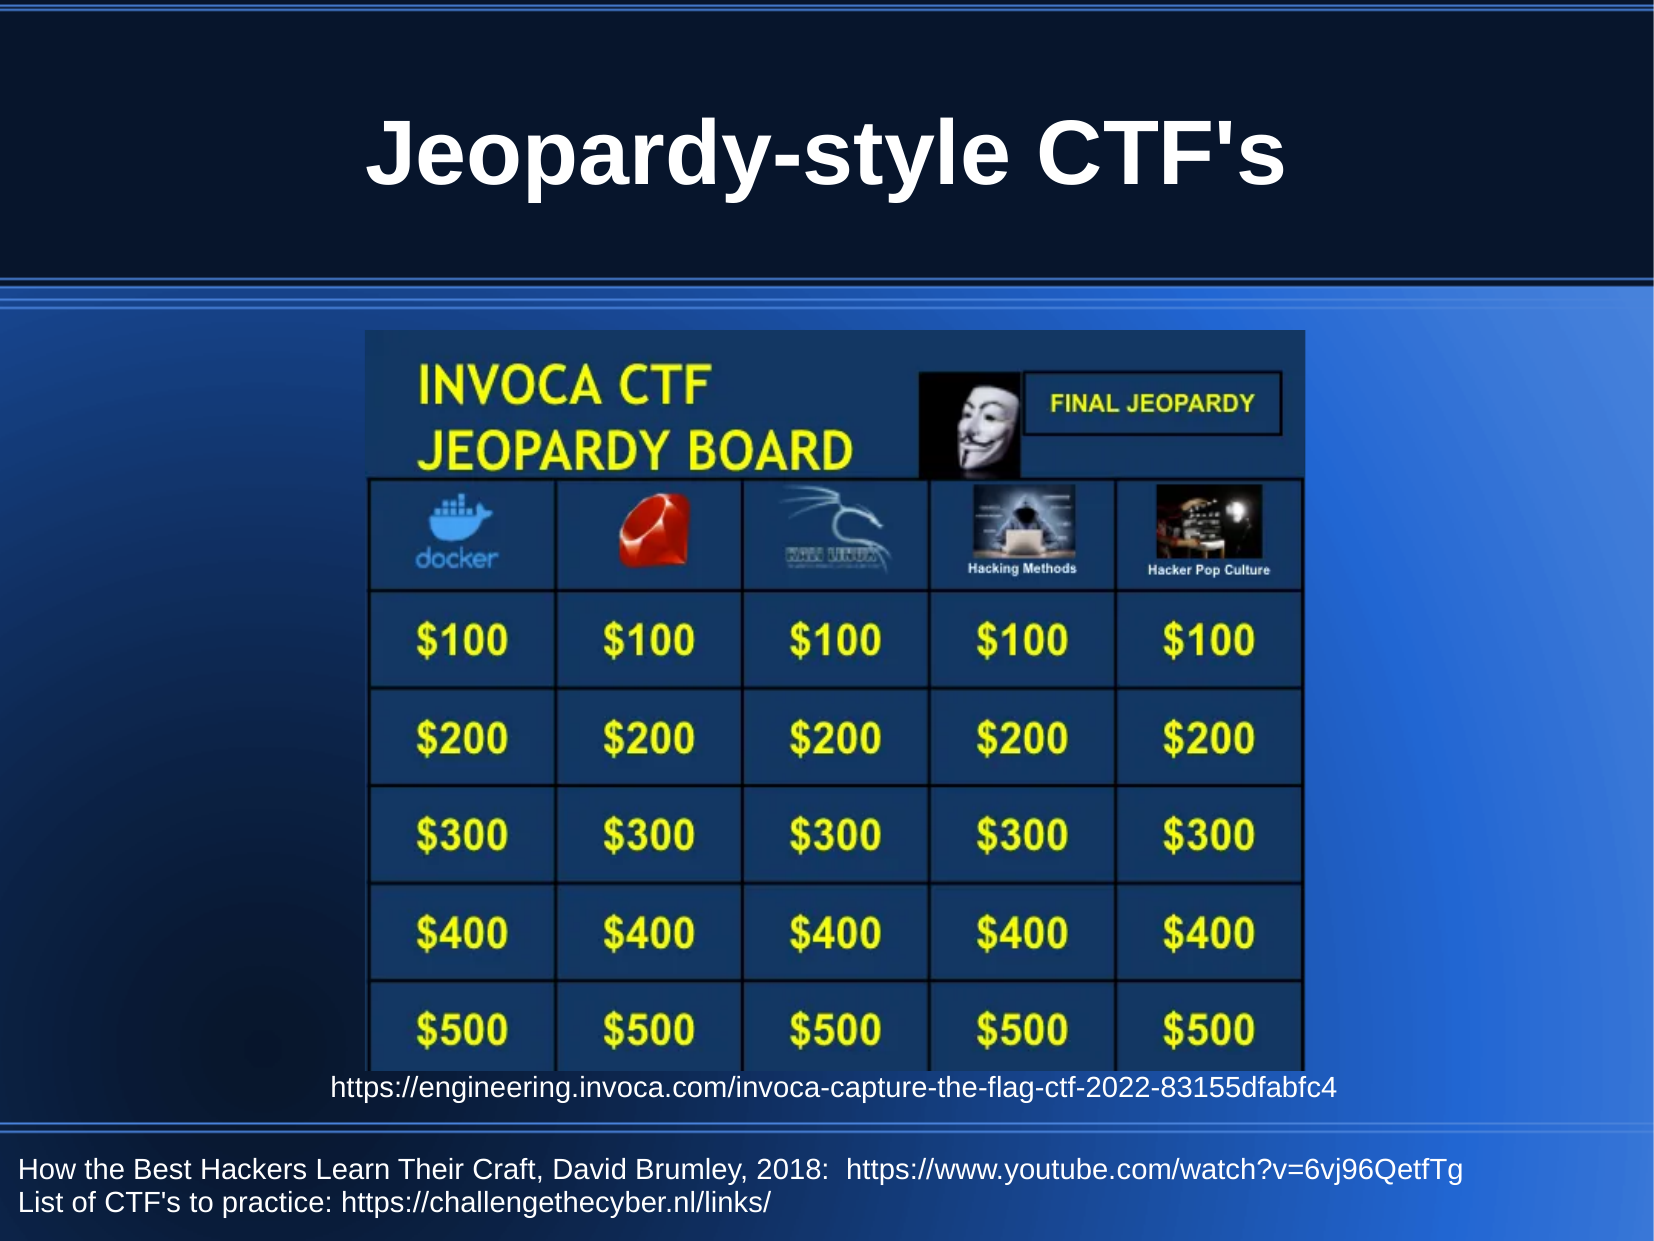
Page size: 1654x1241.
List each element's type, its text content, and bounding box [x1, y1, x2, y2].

picture [0, 0, 1654, 1241]
text_box How the Best Hackers Learn Their Craft, David Brumley, 2018: https://www.youtube.com/watch?v=6vj96QetfTg List of CTF's to practice: https://challengethecyber.nl/links/ [3, 1145, 1654, 1240]
title Jeopardy-style CTF's [82, 49, 1571, 257]
text_box https://engineering.invoca.com/invoca-capture-the-flag-ctf-2022-83155dfabfc4 [201, 1064, 1468, 1114]
